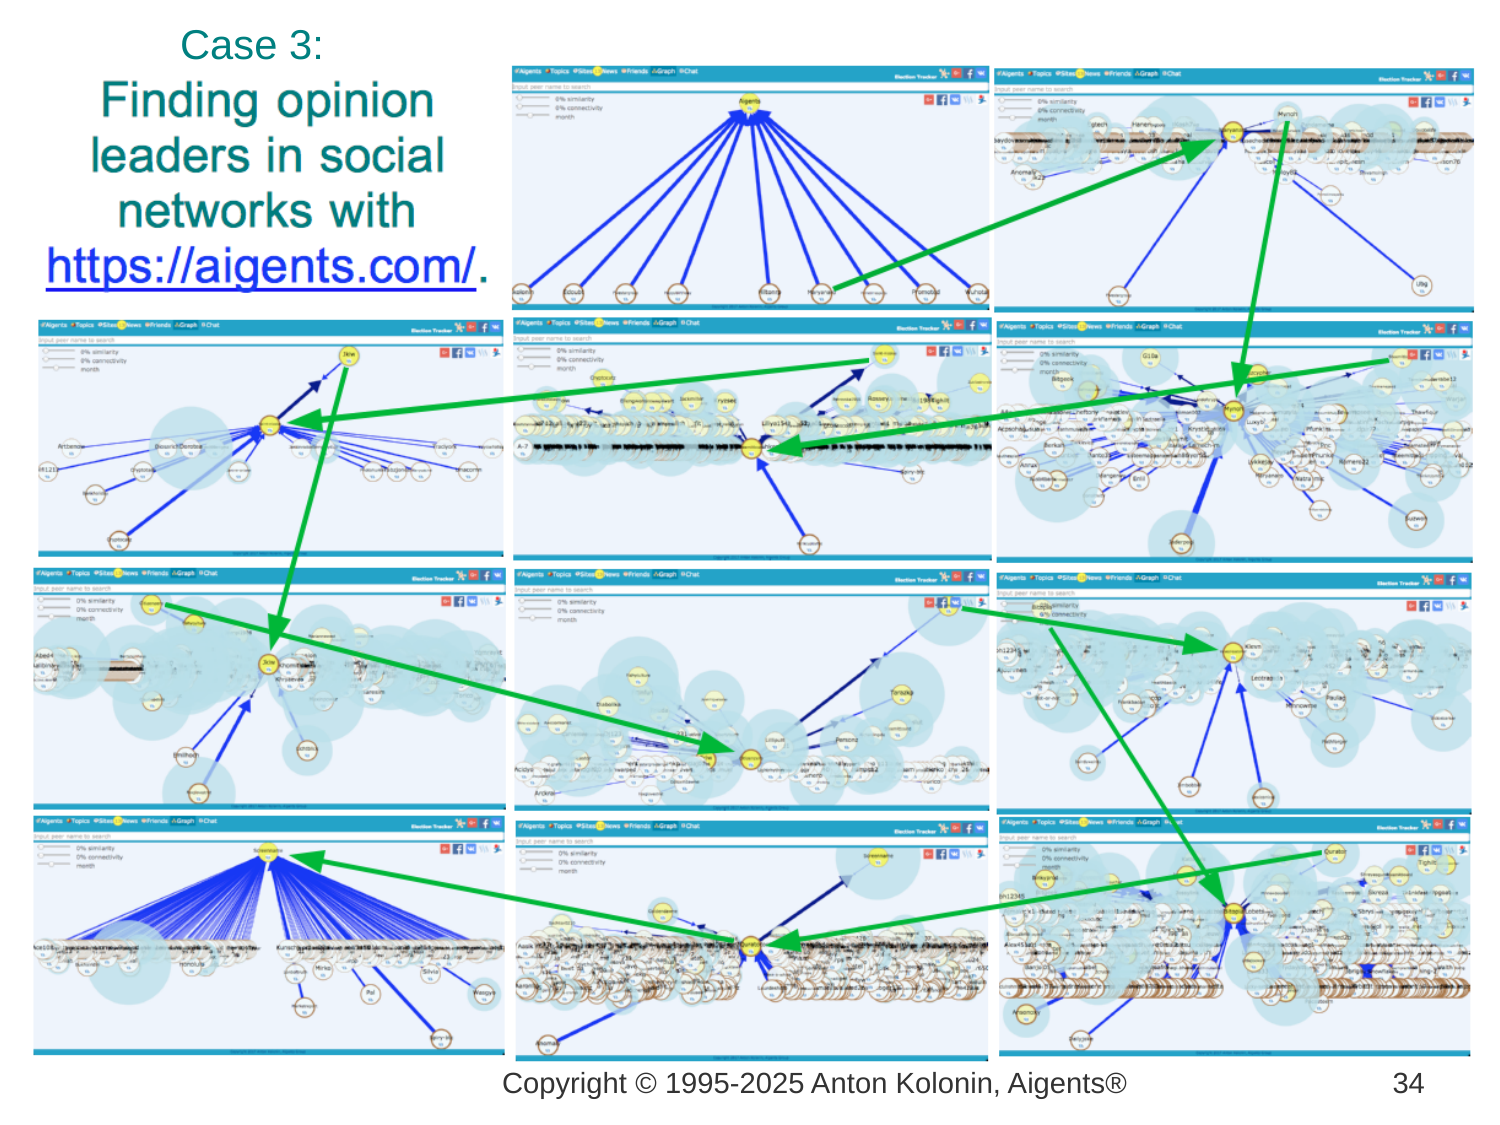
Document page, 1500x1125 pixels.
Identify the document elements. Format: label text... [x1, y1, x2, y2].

text_box Case 3: [165, 10, 362, 76]
picture [25, 61, 1479, 1065]
